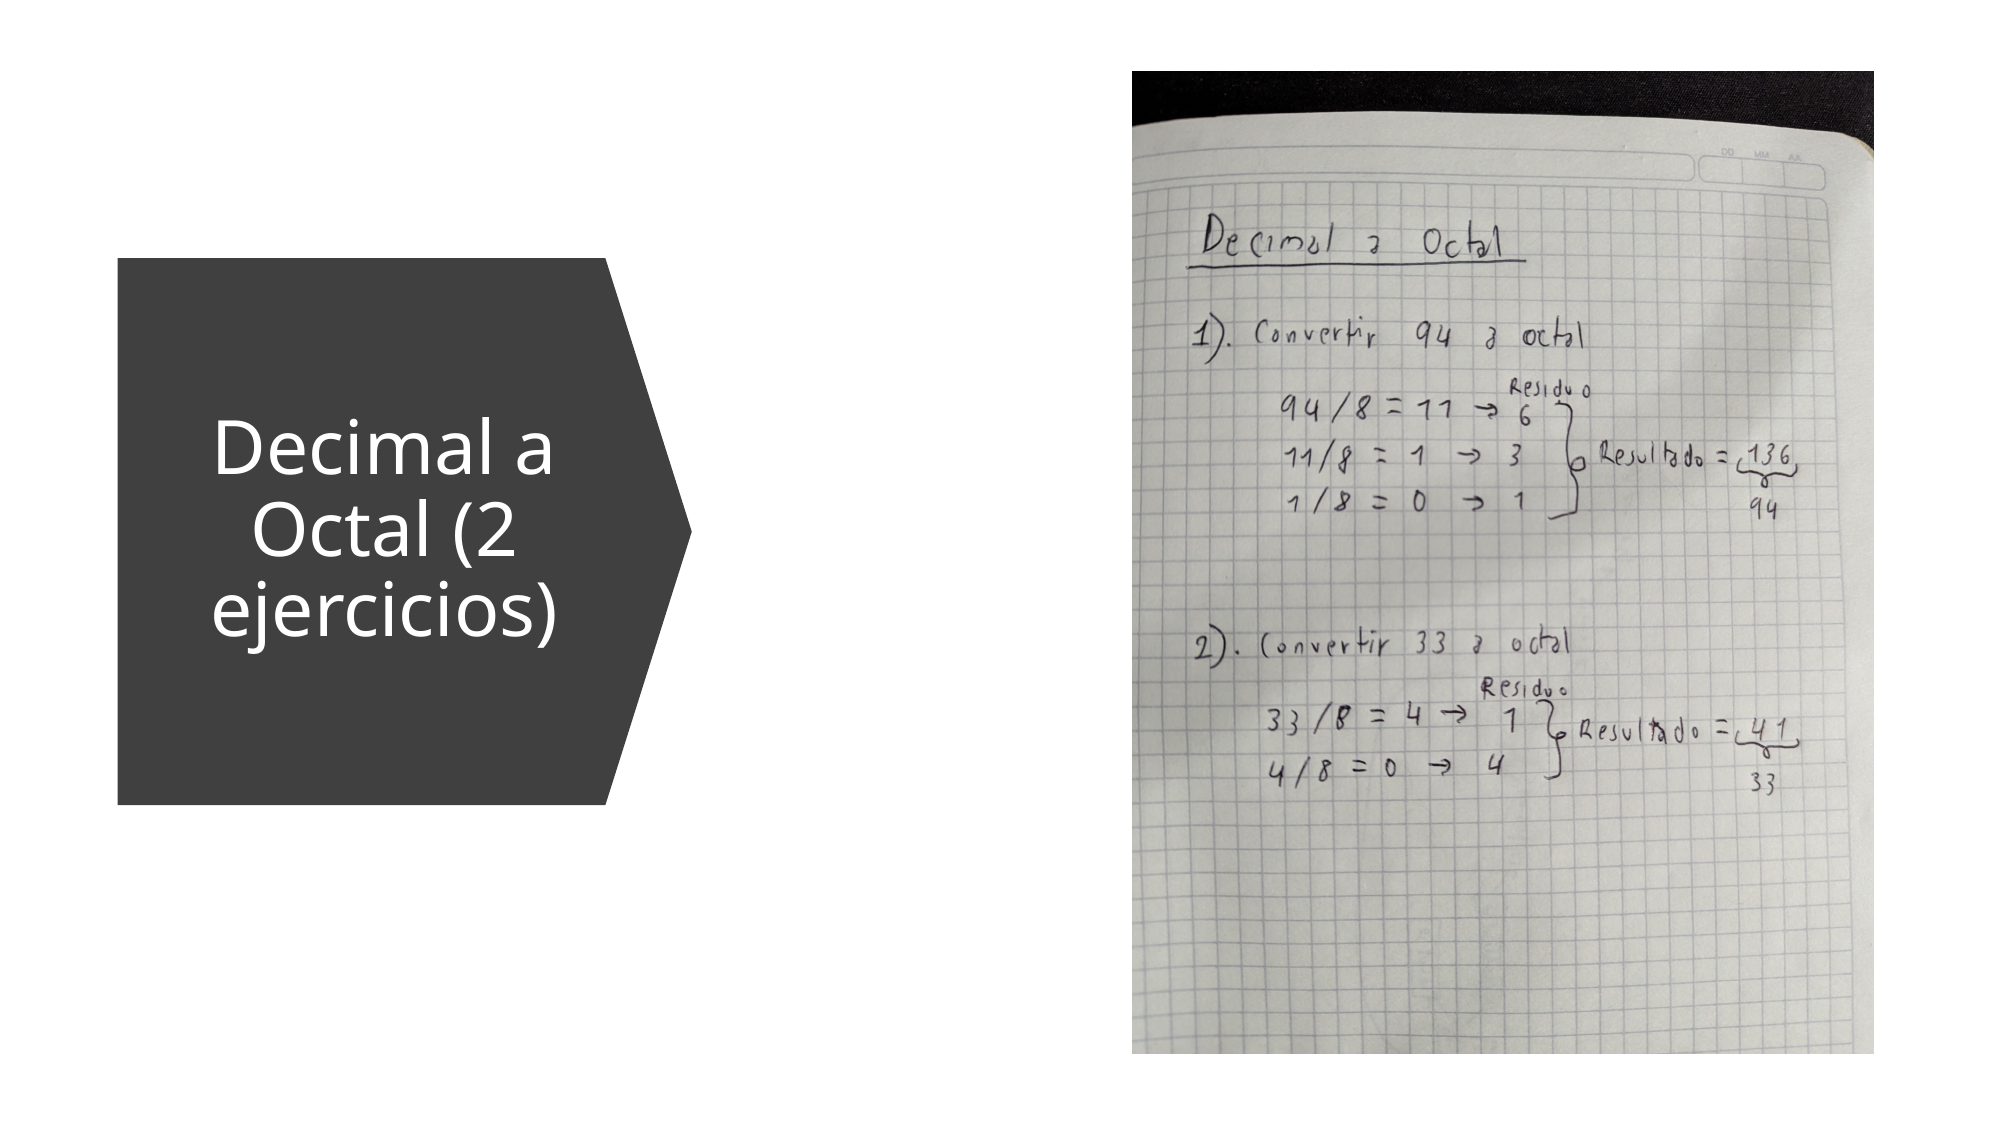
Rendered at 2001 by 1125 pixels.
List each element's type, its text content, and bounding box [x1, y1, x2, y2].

title Decimal a Octal (2 ejercicios) [168, 322, 601, 741]
picture [1132, 71, 1874, 1054]
text_box [117, 258, 692, 806]
